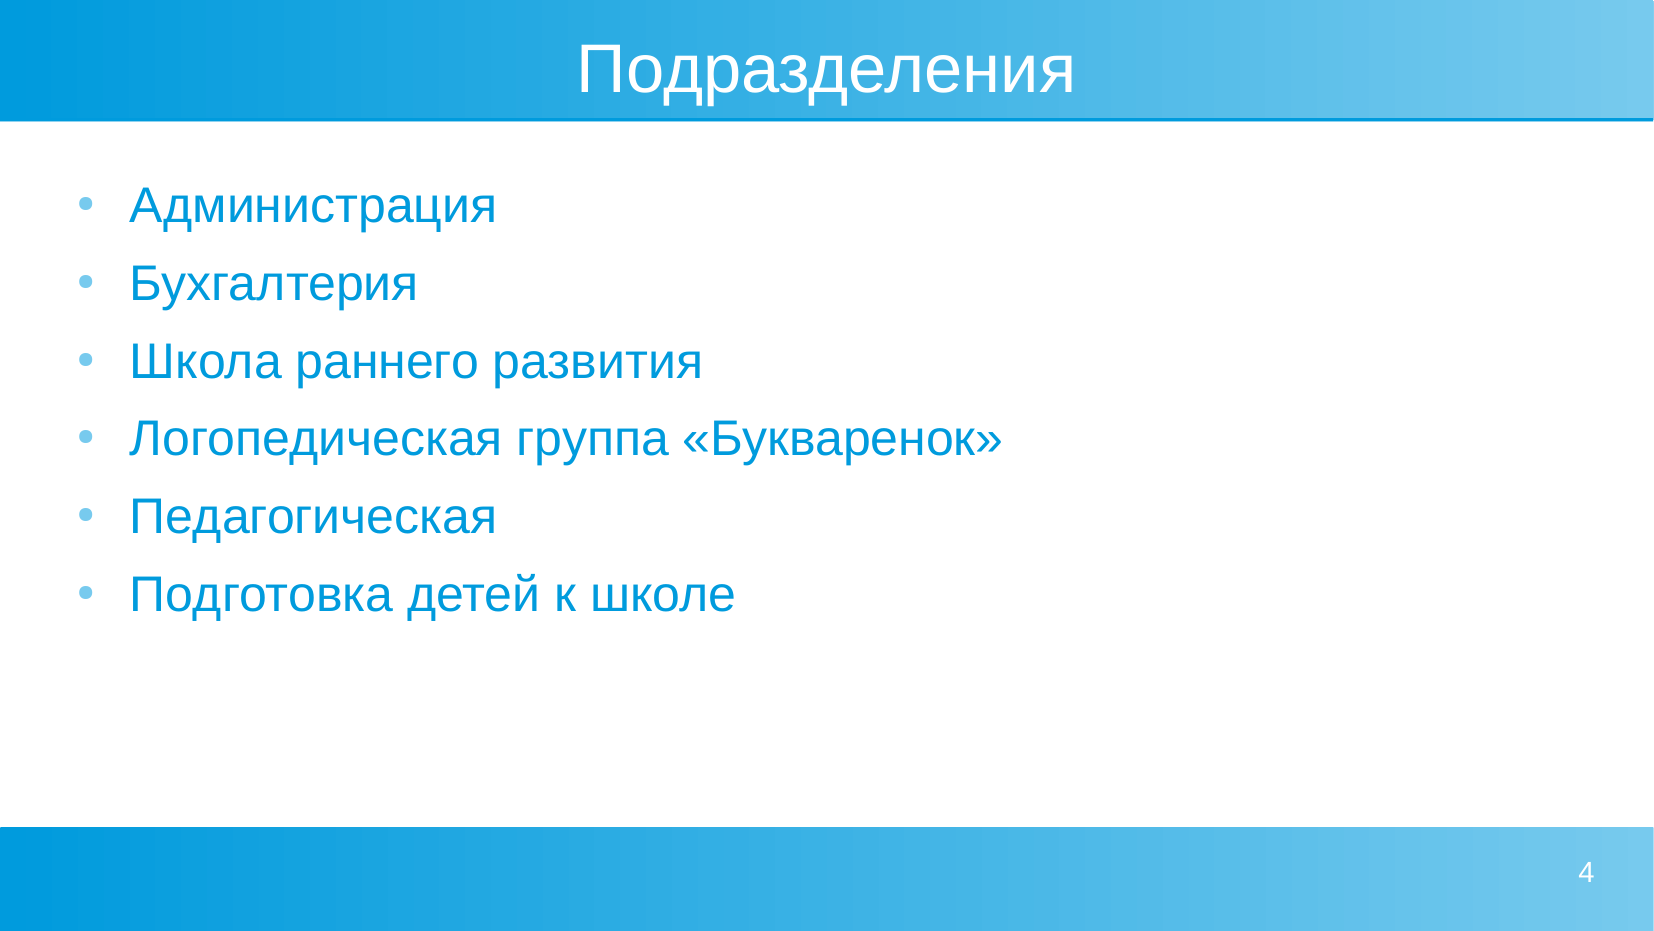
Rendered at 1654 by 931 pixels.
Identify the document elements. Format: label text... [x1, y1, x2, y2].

title Подразделения [59, 29, 1595, 108]
list Администрация Бухгалтерия Школа раннего развития Логопедическая группа «Букваренок» Педагогическая Подготовка детей к школе [59, 177, 1595, 768]
